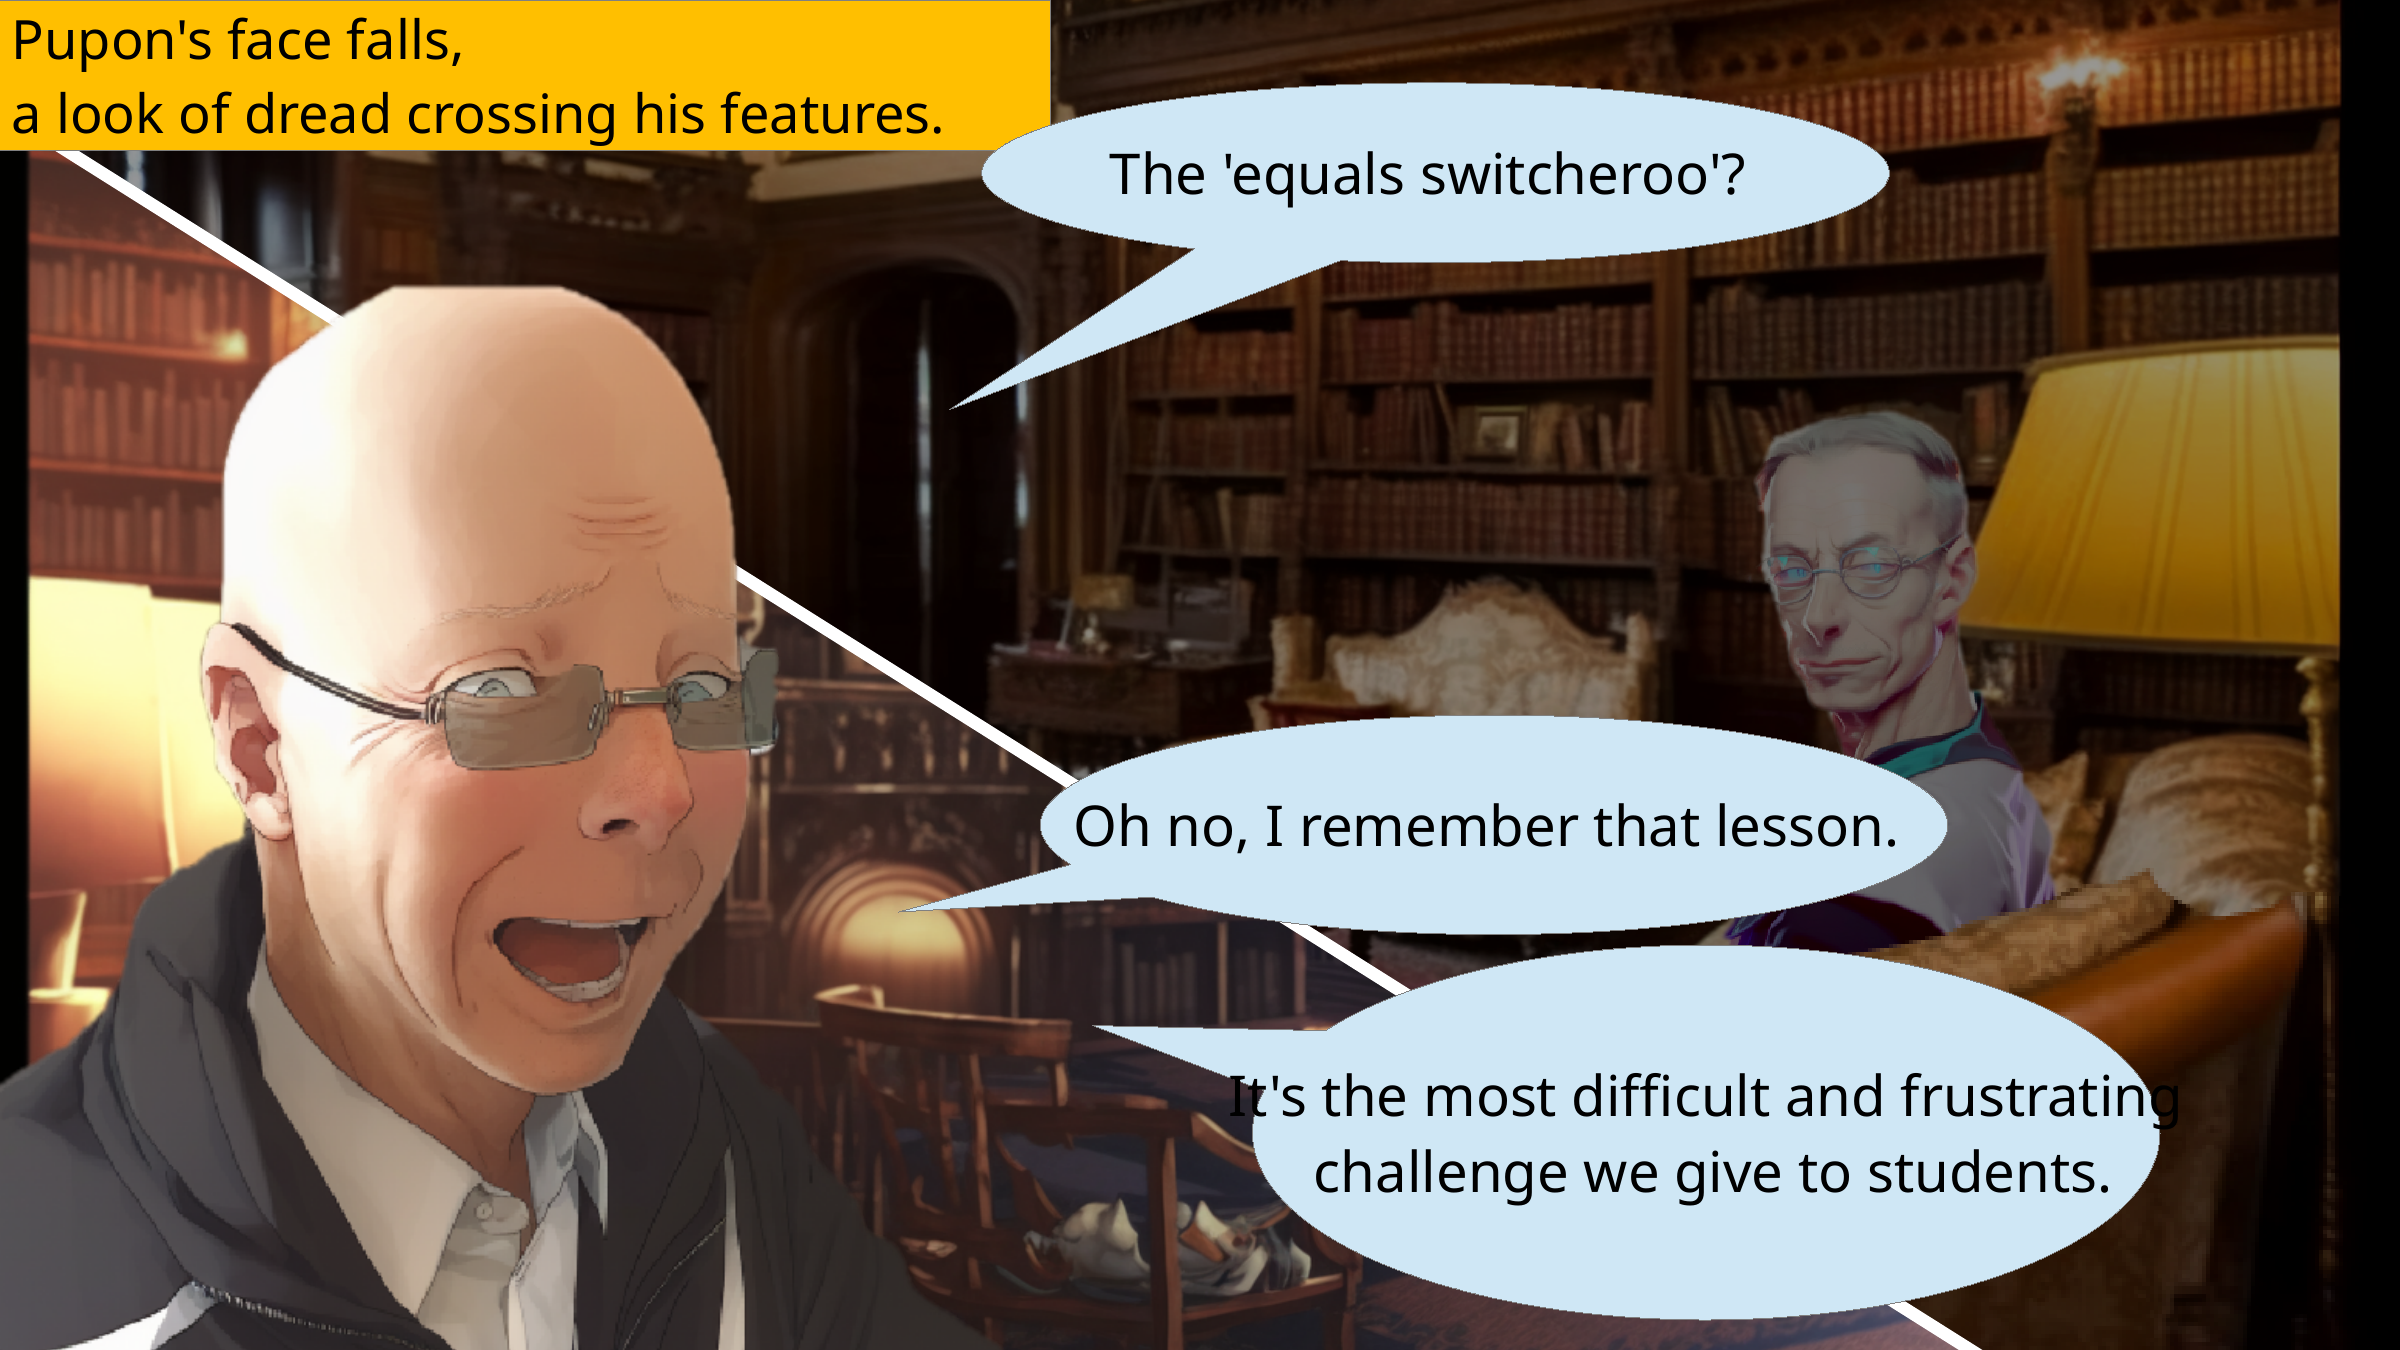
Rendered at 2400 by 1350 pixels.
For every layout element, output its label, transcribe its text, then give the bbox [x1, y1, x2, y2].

text_box [1051, 0, 2400, 1350]
text_box [0, 151, 1192, 340]
text_box It's the most difficult and frustrating challenge we give to students. [1092, 945, 2161, 1321]
text_box [1053, 852, 1068, 869]
text_box The 'equals switcheroo'? [949, 82, 1890, 410]
picture [0, 285, 1053, 1350]
text_box Pupon's face falls, a look of dread crossing his features. [0, 0, 1051, 151]
text_box Oh no, I remember that lesson. [898, 715, 1948, 935]
